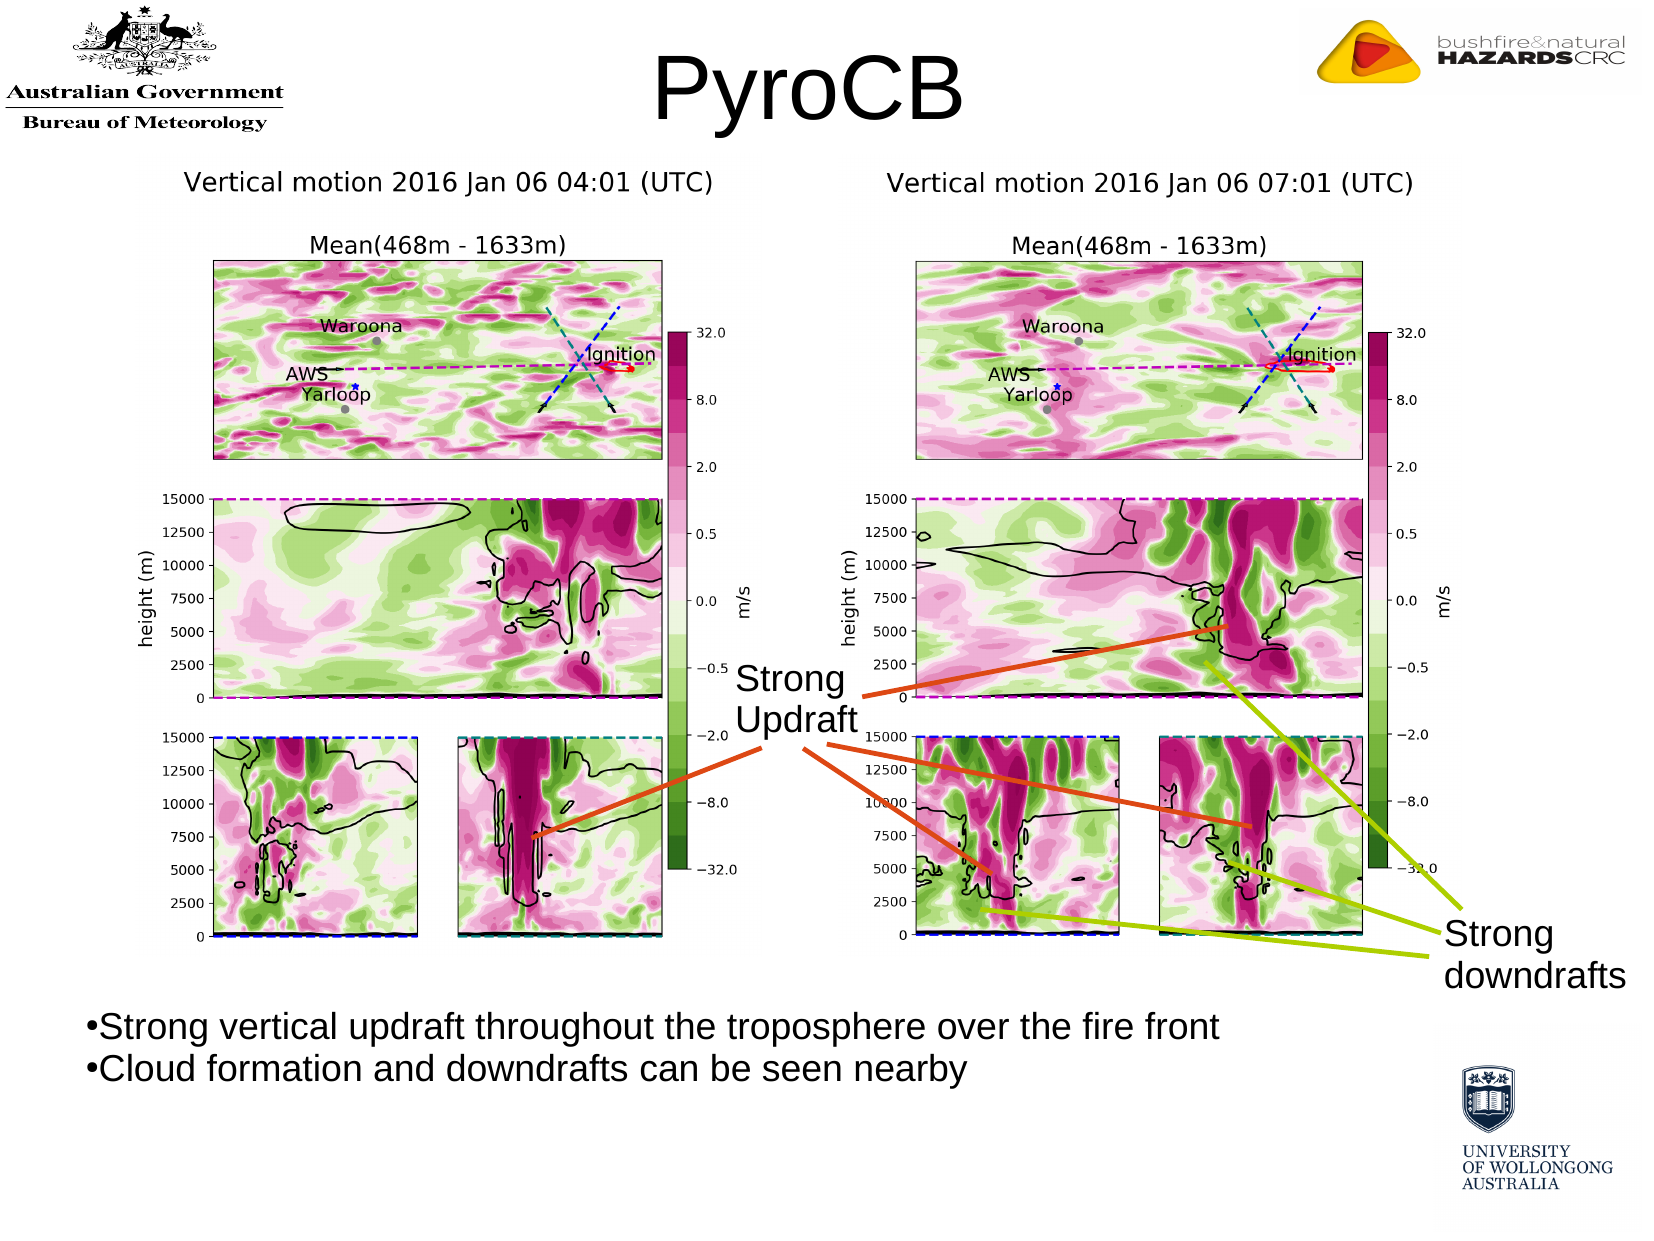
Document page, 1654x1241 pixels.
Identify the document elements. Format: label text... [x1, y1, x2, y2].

text_box Strong downdrafts [1429, 905, 1642, 1046]
text_box Strong Updraft [720, 649, 886, 749]
picture [135, 153, 762, 957]
picture [1433, 1023, 1642, 1232]
title PyroCB [289, 0, 1329, 166]
picture [838, 154, 1462, 957]
picture [5, 5, 284, 132]
text_box Strong vertical updraft throughout the troposphere over the fire front Cloud formation and downdrafts can be seen nearby [70, 998, 1433, 1097]
picture [1329, 8, 1642, 95]
